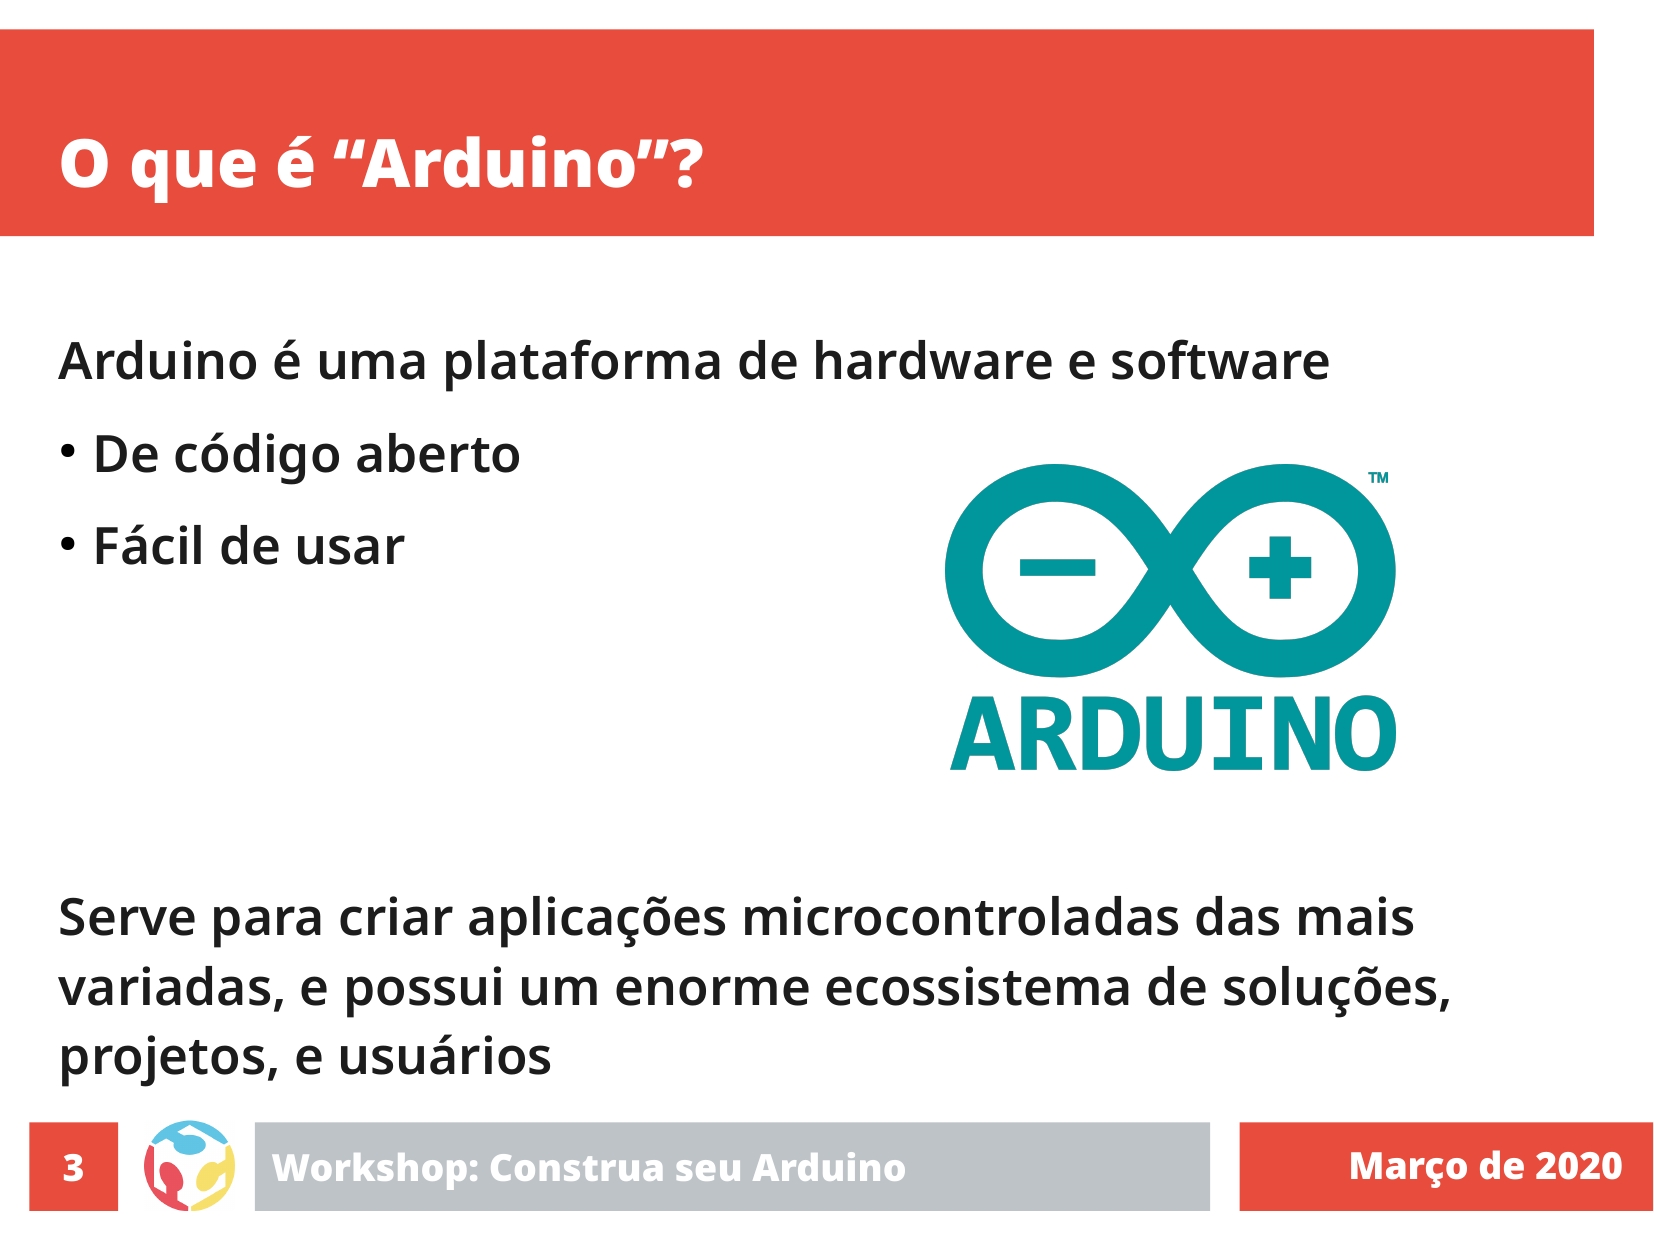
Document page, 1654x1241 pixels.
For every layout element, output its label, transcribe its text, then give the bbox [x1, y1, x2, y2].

picture [144, 1120, 235, 1211]
picture [945, 464, 1396, 771]
title O que é “Arduino”? [58, 59, 1594, 207]
list Arduino é uma plataforma de hardware e software De código aberto Fácil de usar Serve para criar aplicações microcontroladas das mais variadas, e possui um enorme ecossistema de soluções, projetos, e usuários [58, 324, 1565, 1093]
